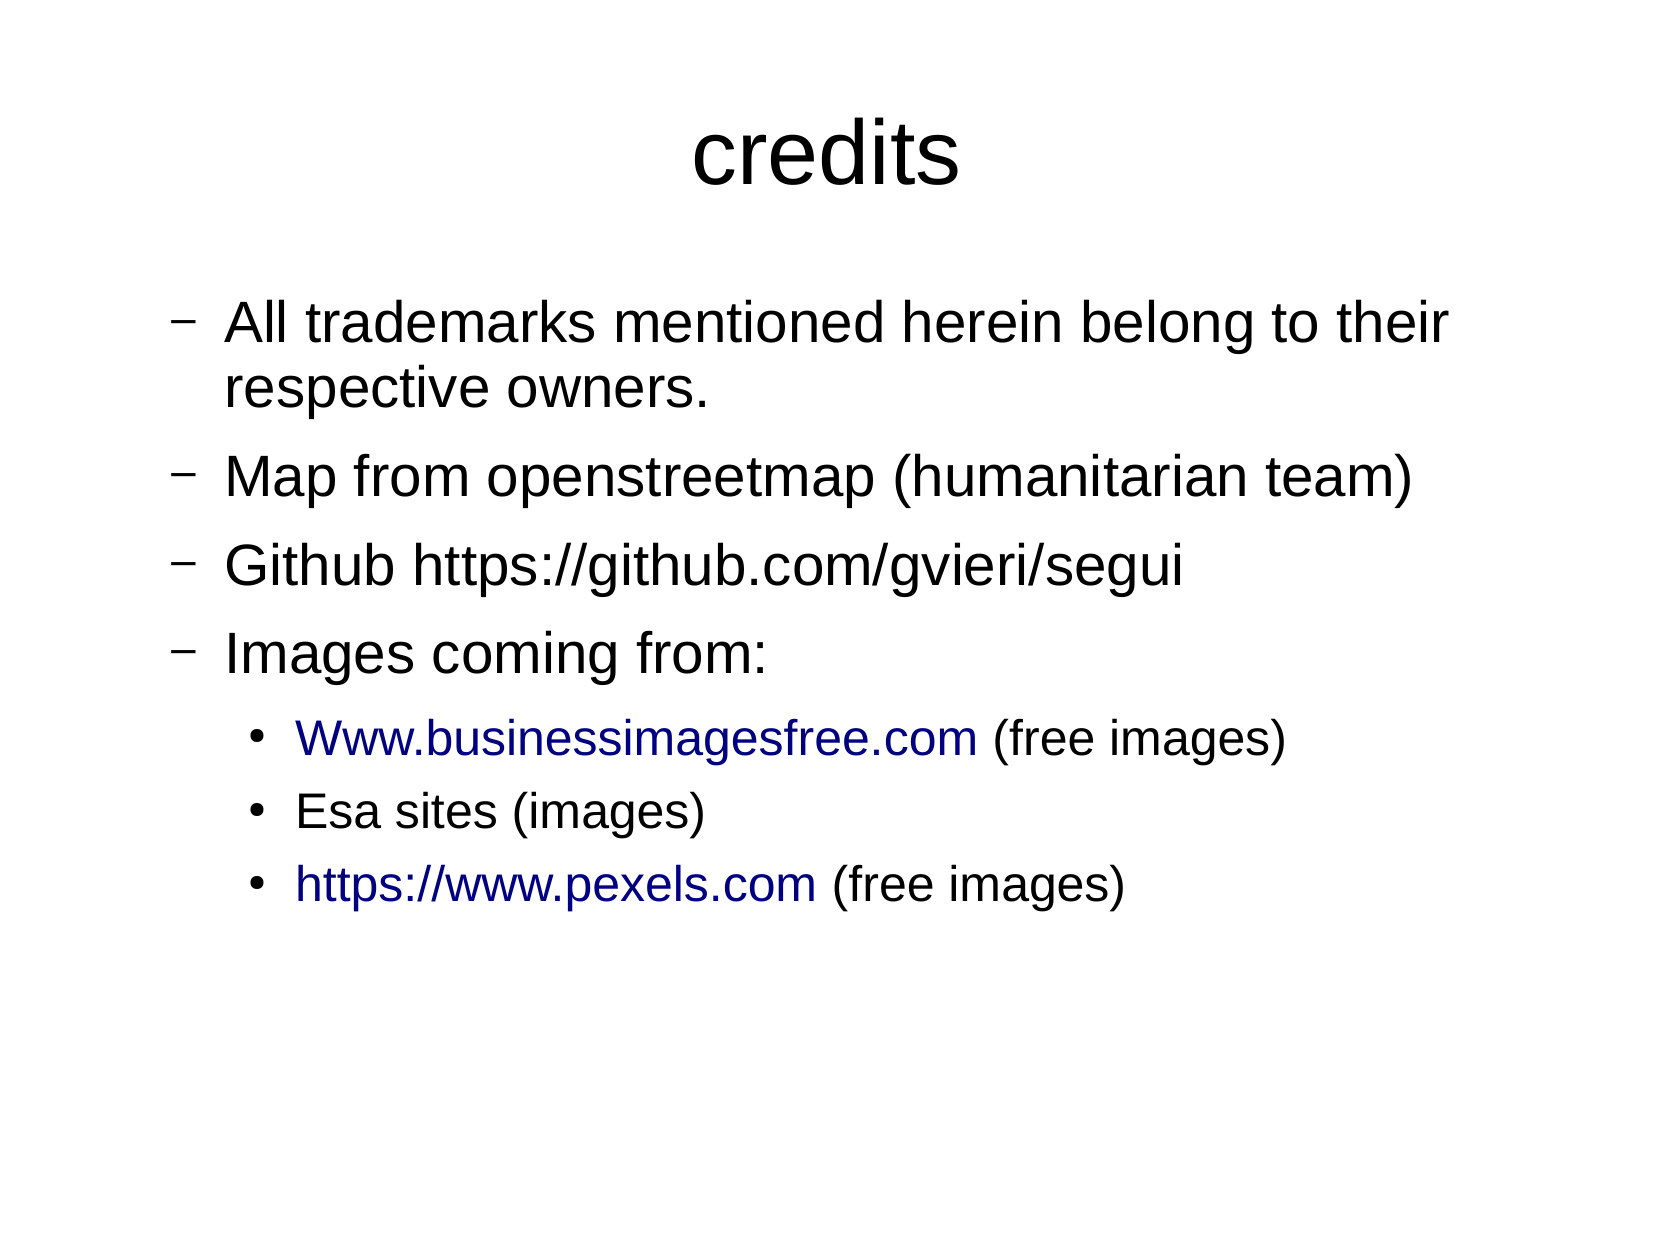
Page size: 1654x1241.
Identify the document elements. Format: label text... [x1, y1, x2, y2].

list All trademarks mentioned herein belong to their respective owners. Map from openstreetmap (humanitarian team) Github https://github.com/gvieri/segui Images coming from: Www.businessimagesfree.com (free images) Esa sites (images) https://www.pexels.com (free images) [82, 290, 1571, 1010]
title credits [82, 49, 1571, 257]
